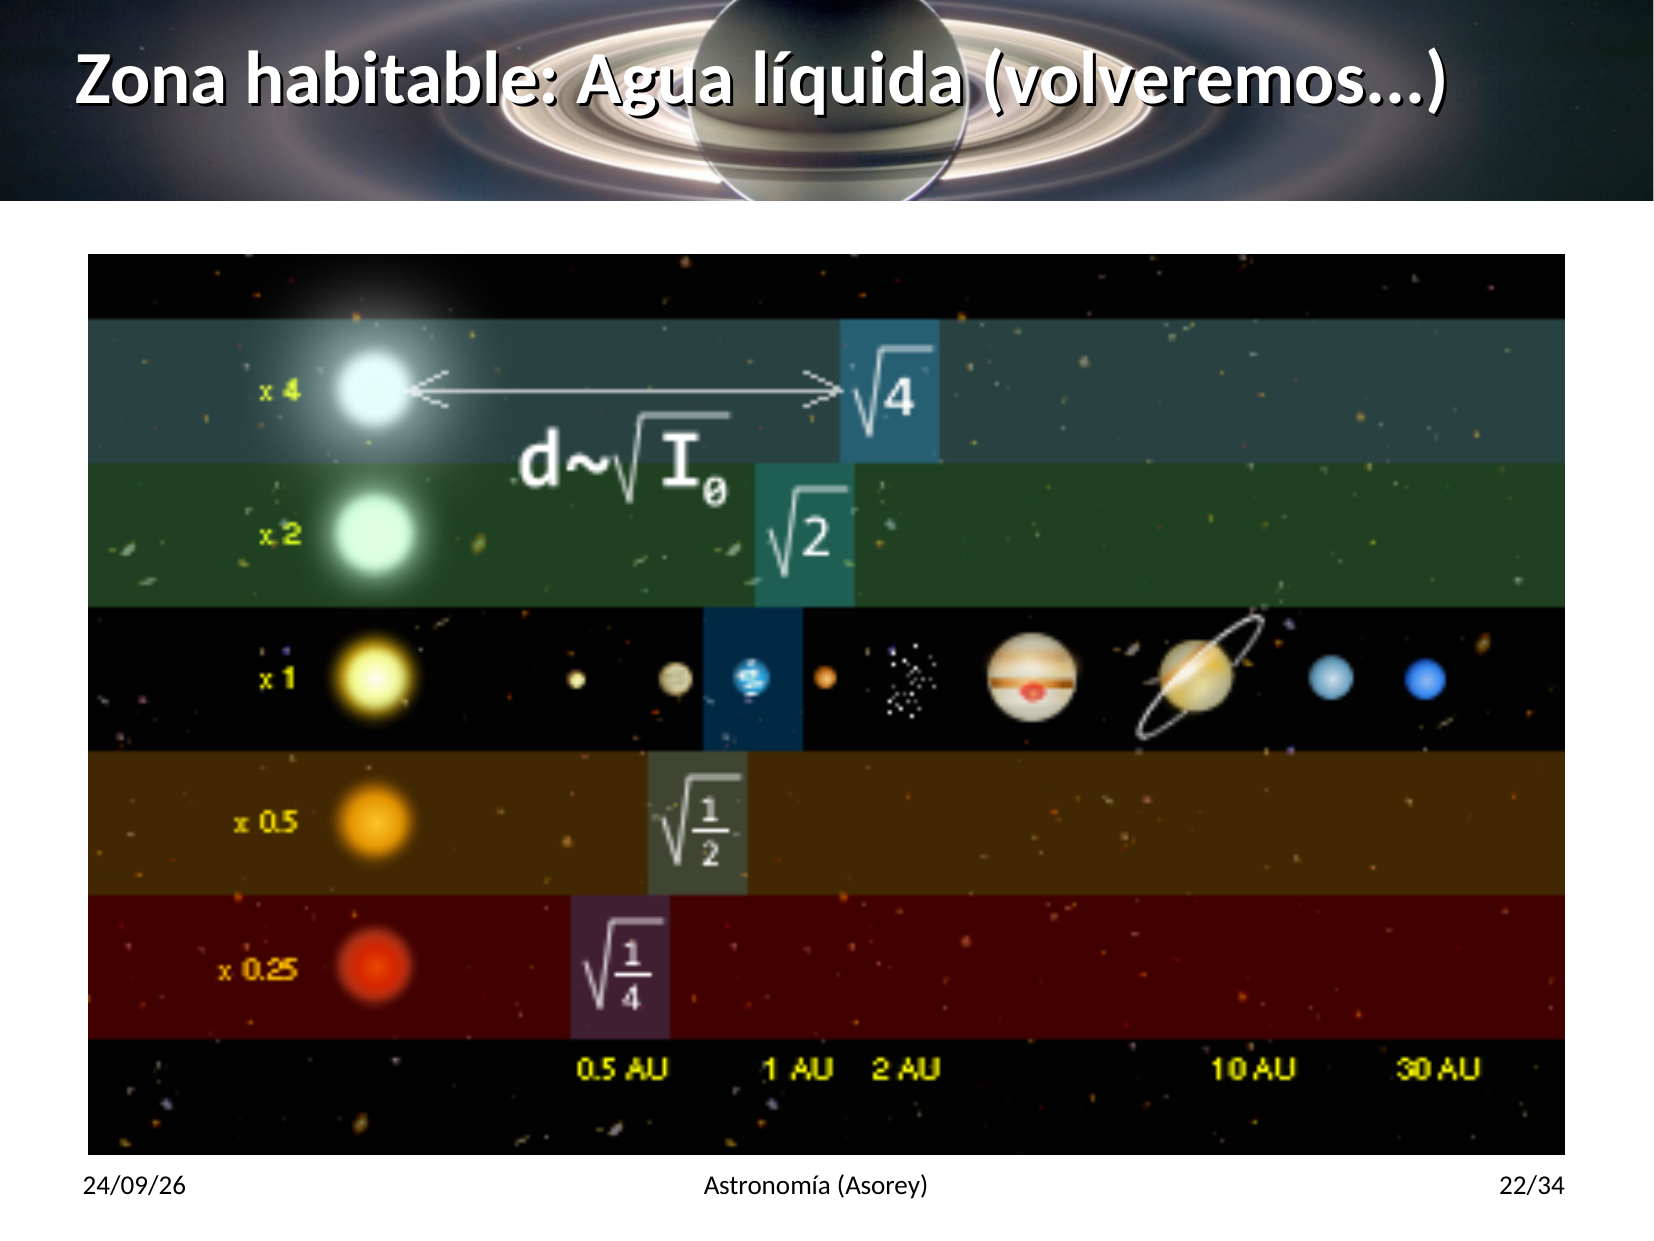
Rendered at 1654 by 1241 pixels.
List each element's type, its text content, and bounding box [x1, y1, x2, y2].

picture [88, 254, 1565, 1156]
title Zona habitable: Agua líquida (volveremos...) [75, 19, 1564, 151]
picture [0, 0, 1654, 201]
